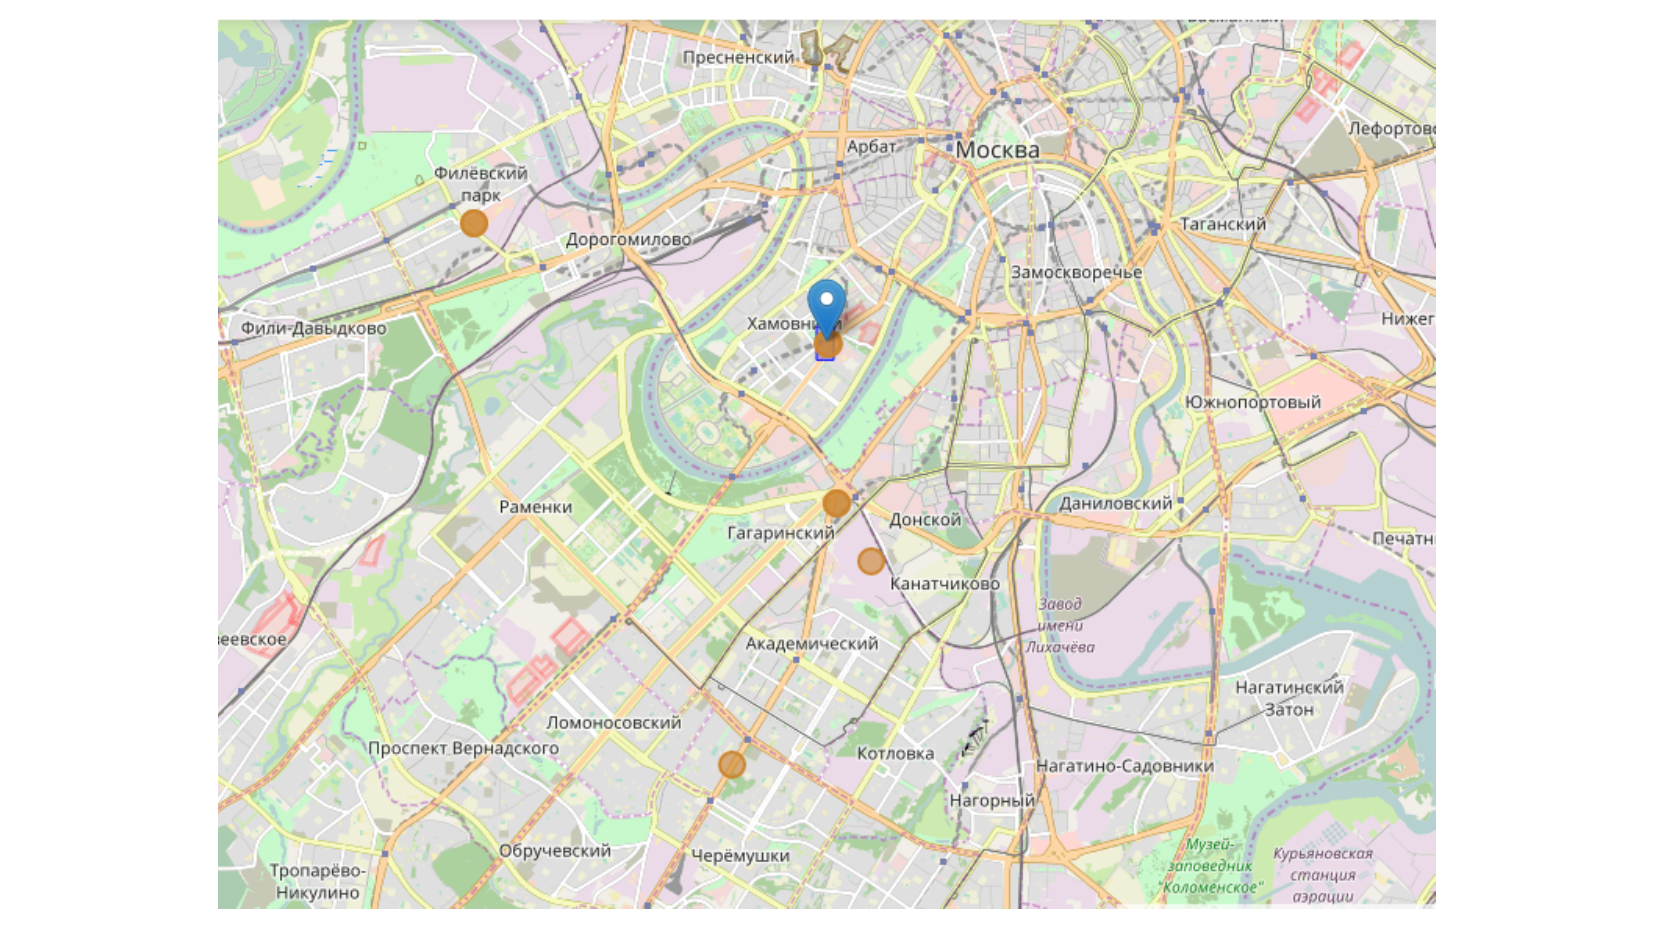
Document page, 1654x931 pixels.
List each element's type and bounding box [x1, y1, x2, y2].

picture [218, 17, 1436, 909]
